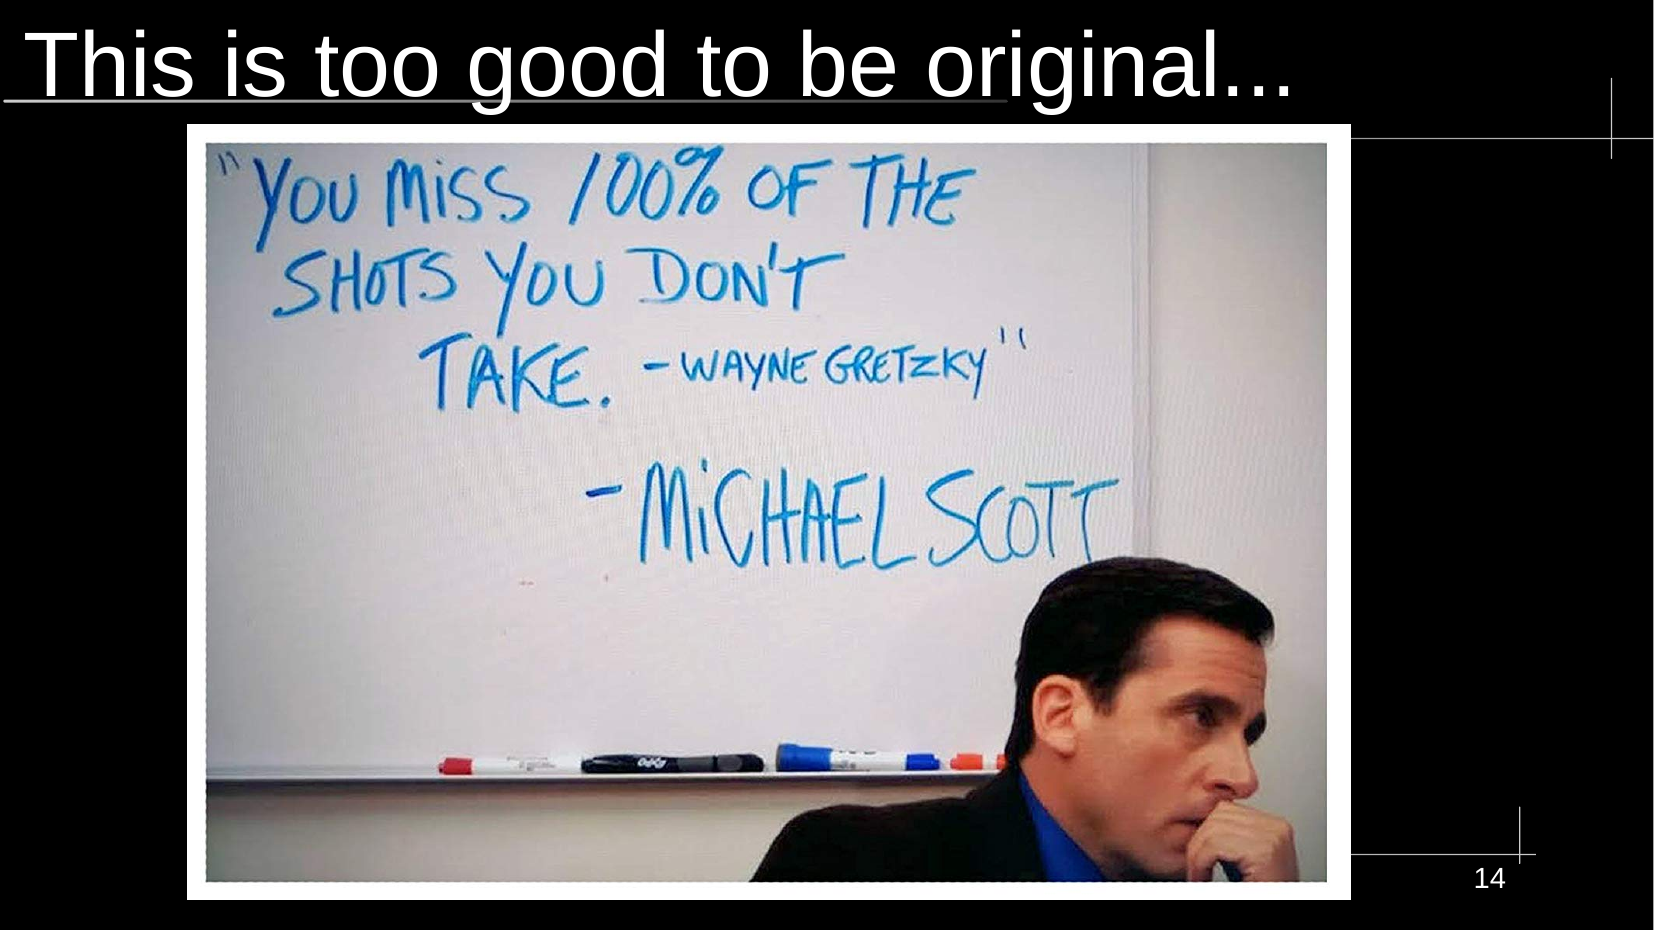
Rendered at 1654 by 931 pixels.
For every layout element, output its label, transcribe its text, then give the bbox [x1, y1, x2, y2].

picture [187, 124, 1351, 901]
title This is too good to be original... [23, 11, 1589, 119]
